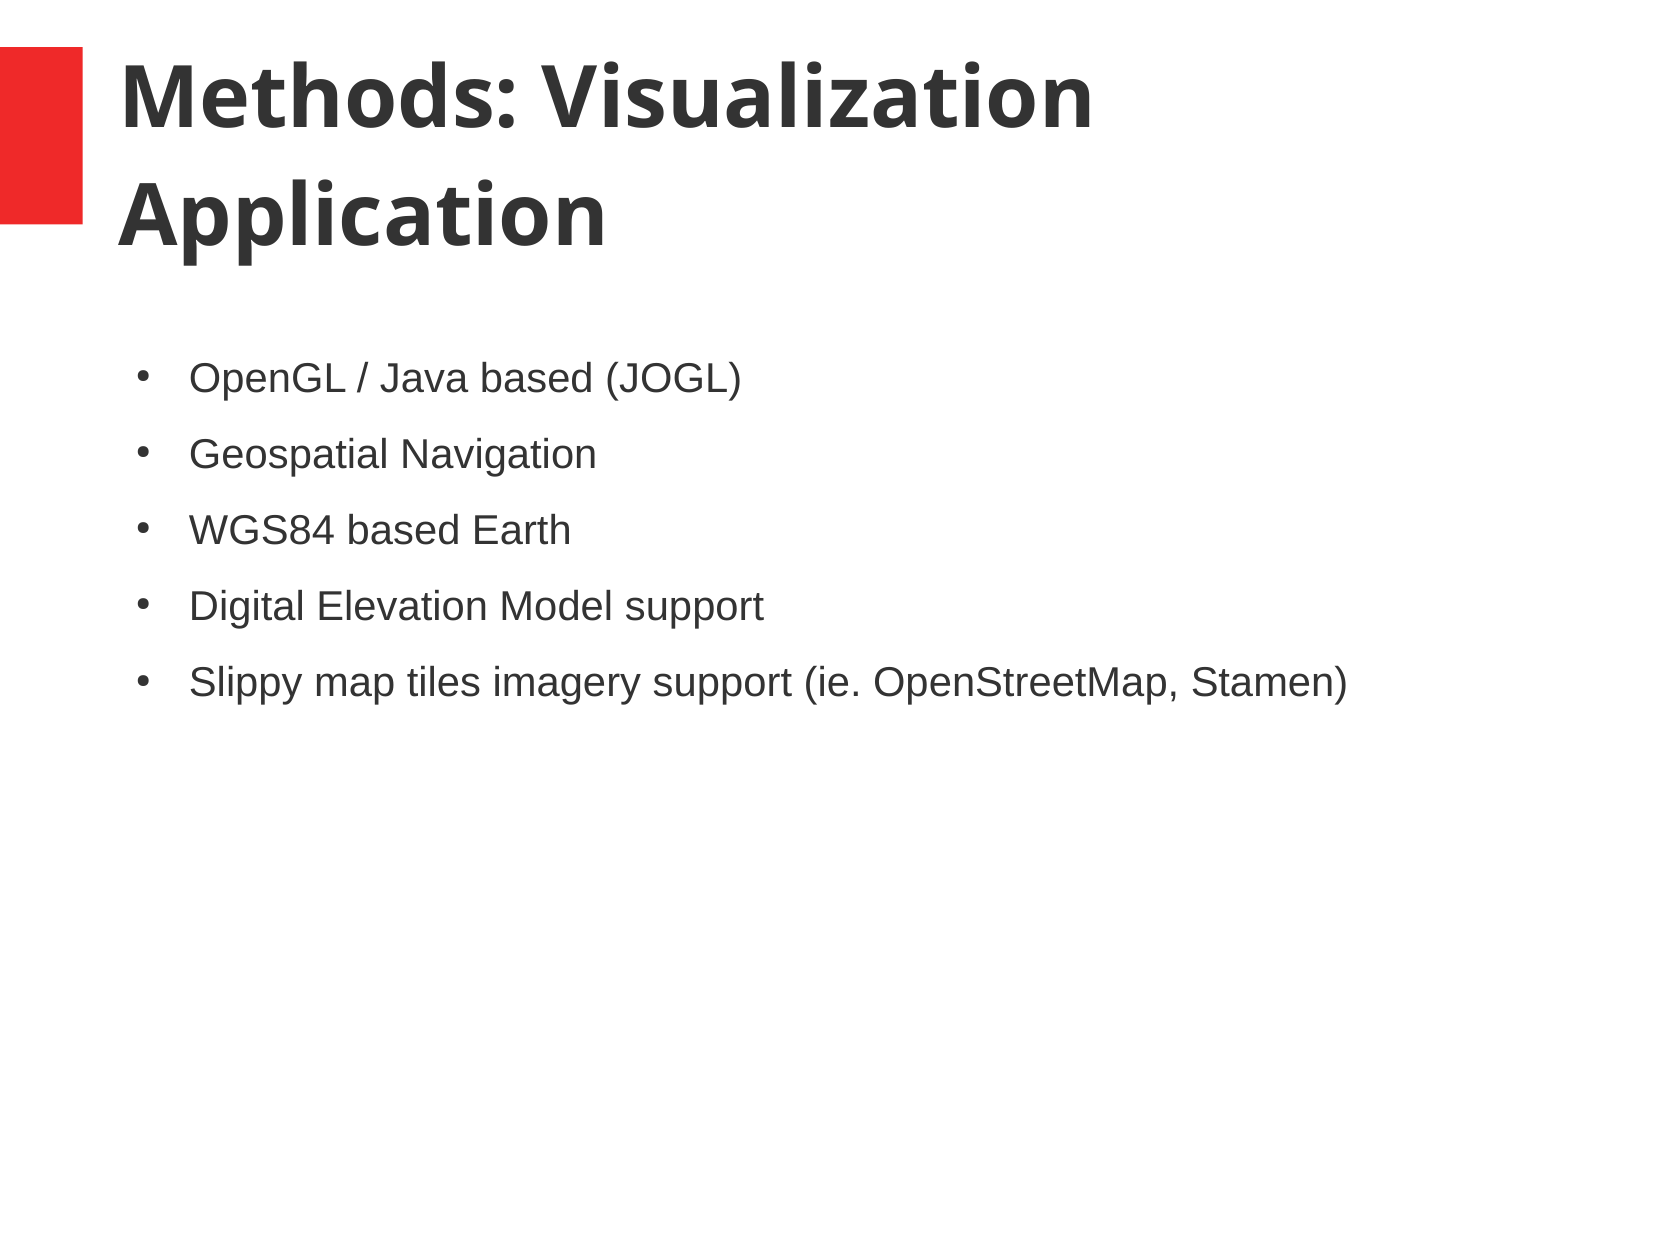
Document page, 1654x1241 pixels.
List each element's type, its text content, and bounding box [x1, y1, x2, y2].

list OpenGL / Java based (JOGL) Geospatial Navigation WGS84 based Earth Digital Elevation Model support Slippy map tiles imagery support (ie. OpenStreetMap, Stamen) [118, 354, 1536, 1074]
title Methods: Visualization Application [118, 35, 1571, 271]
